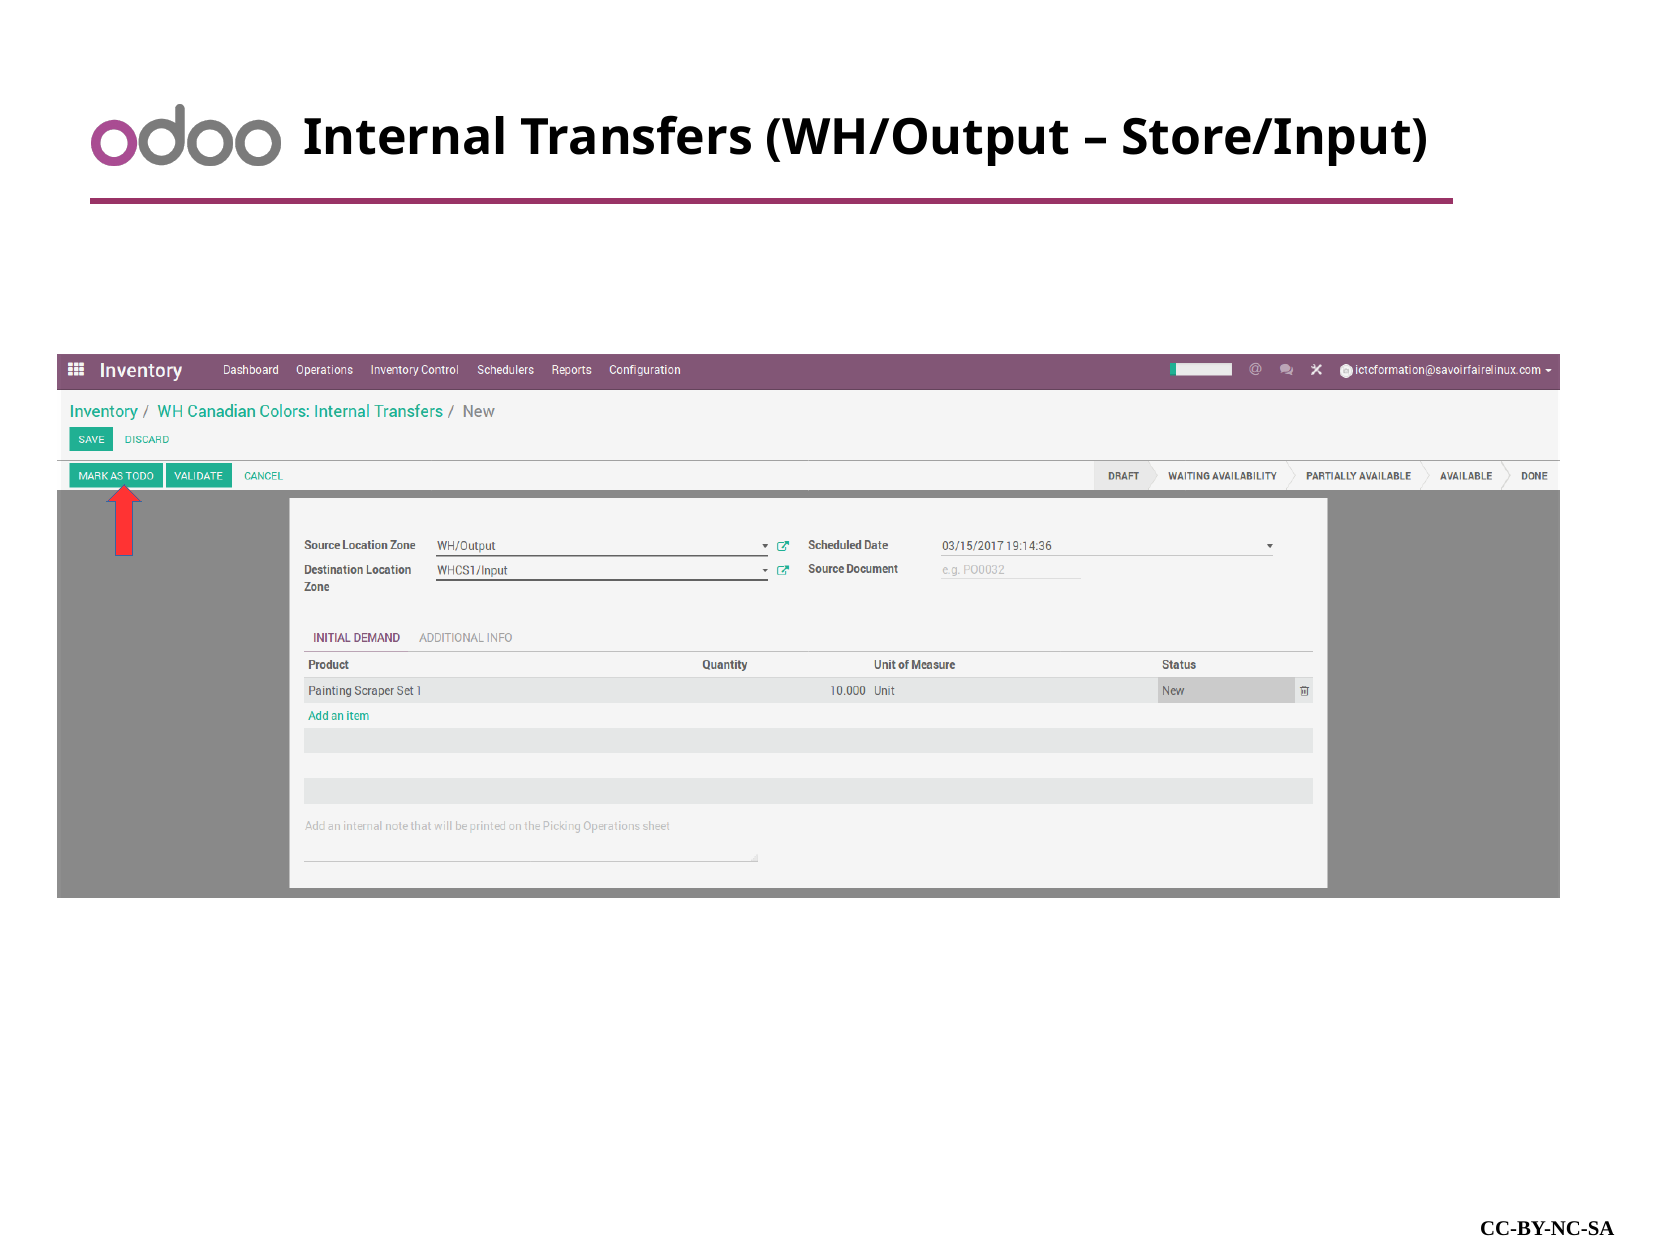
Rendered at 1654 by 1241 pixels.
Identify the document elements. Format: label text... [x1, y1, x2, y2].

text_box [106, 484, 142, 556]
title Internal Transfers (WH/Output – Store/Input) [303, 31, 1566, 239]
picture [57, 354, 1560, 898]
picture [91, 104, 281, 166]
